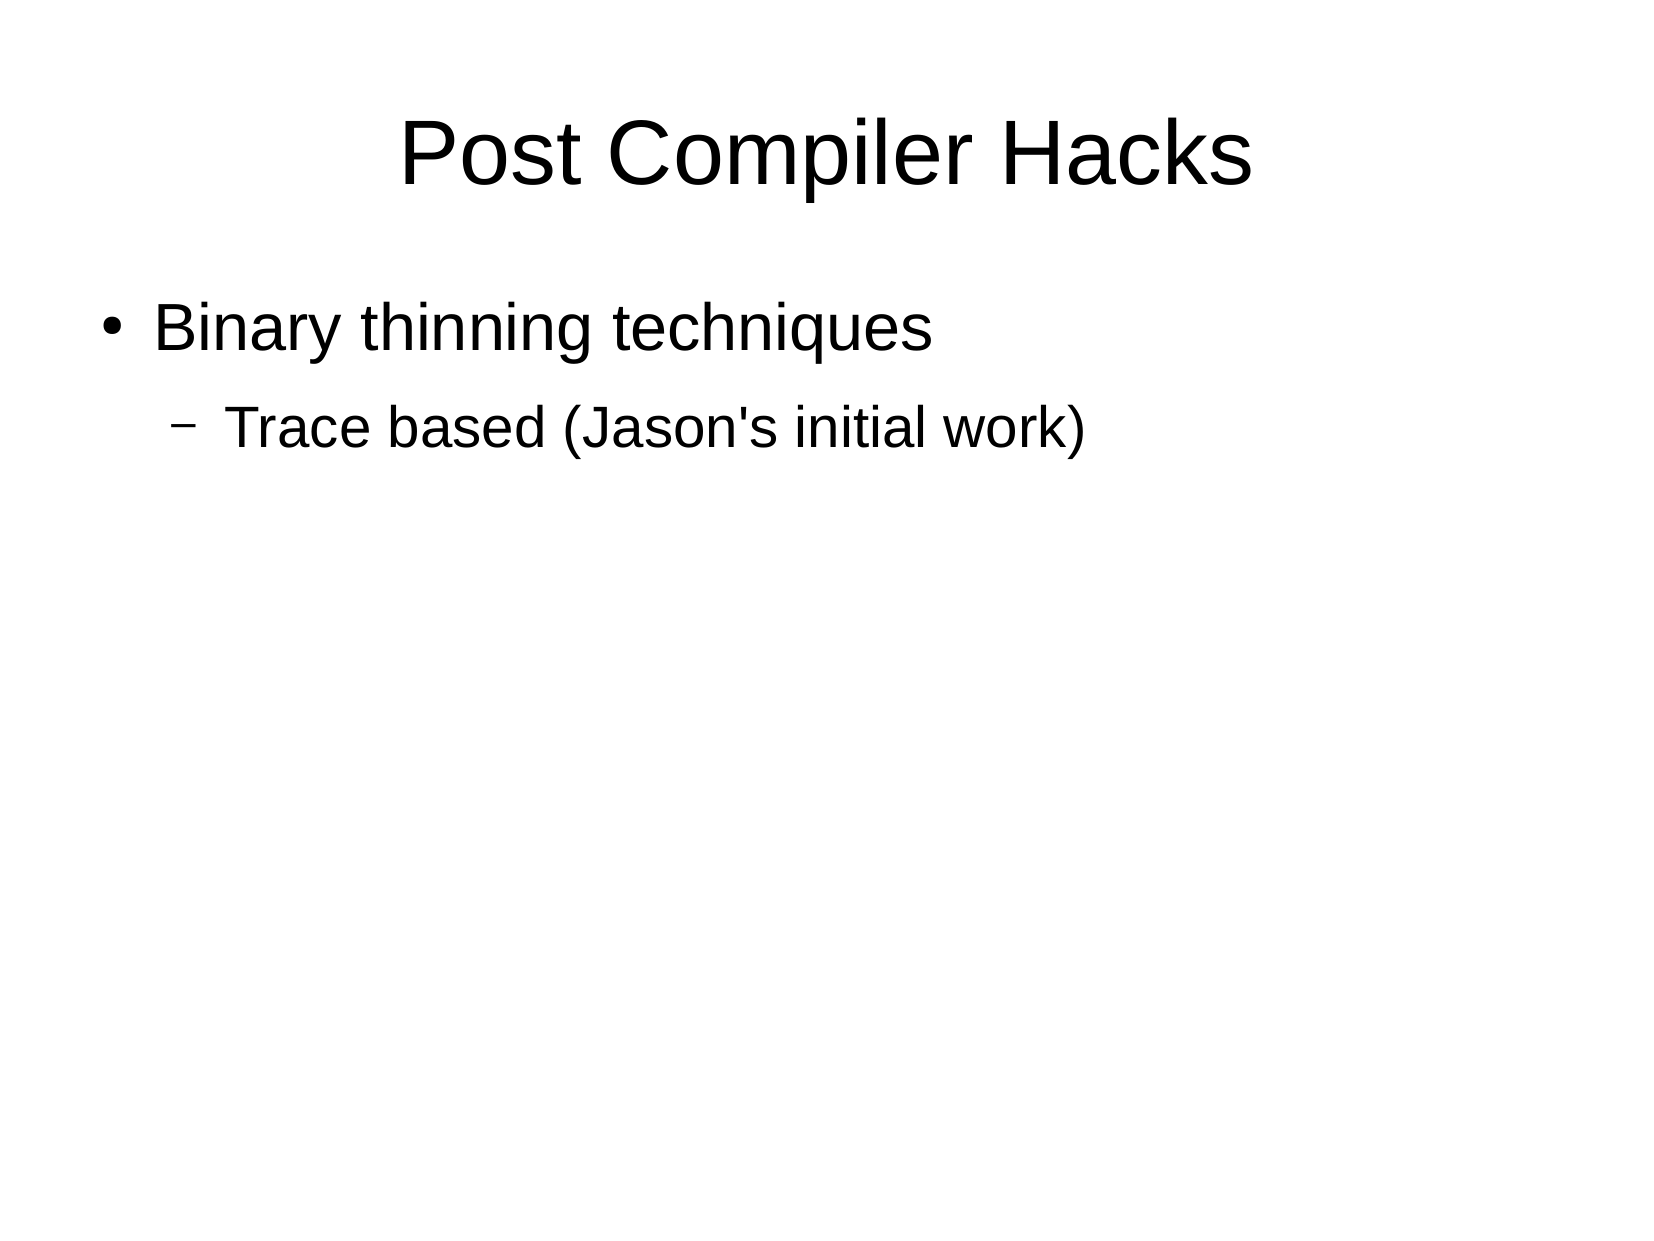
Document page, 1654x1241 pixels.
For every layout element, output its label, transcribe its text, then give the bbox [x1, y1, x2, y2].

list Binary thinning techniques Trace based (Jason's initial work) [82, 290, 1571, 1010]
title Post Compiler Hacks [82, 49, 1571, 257]
